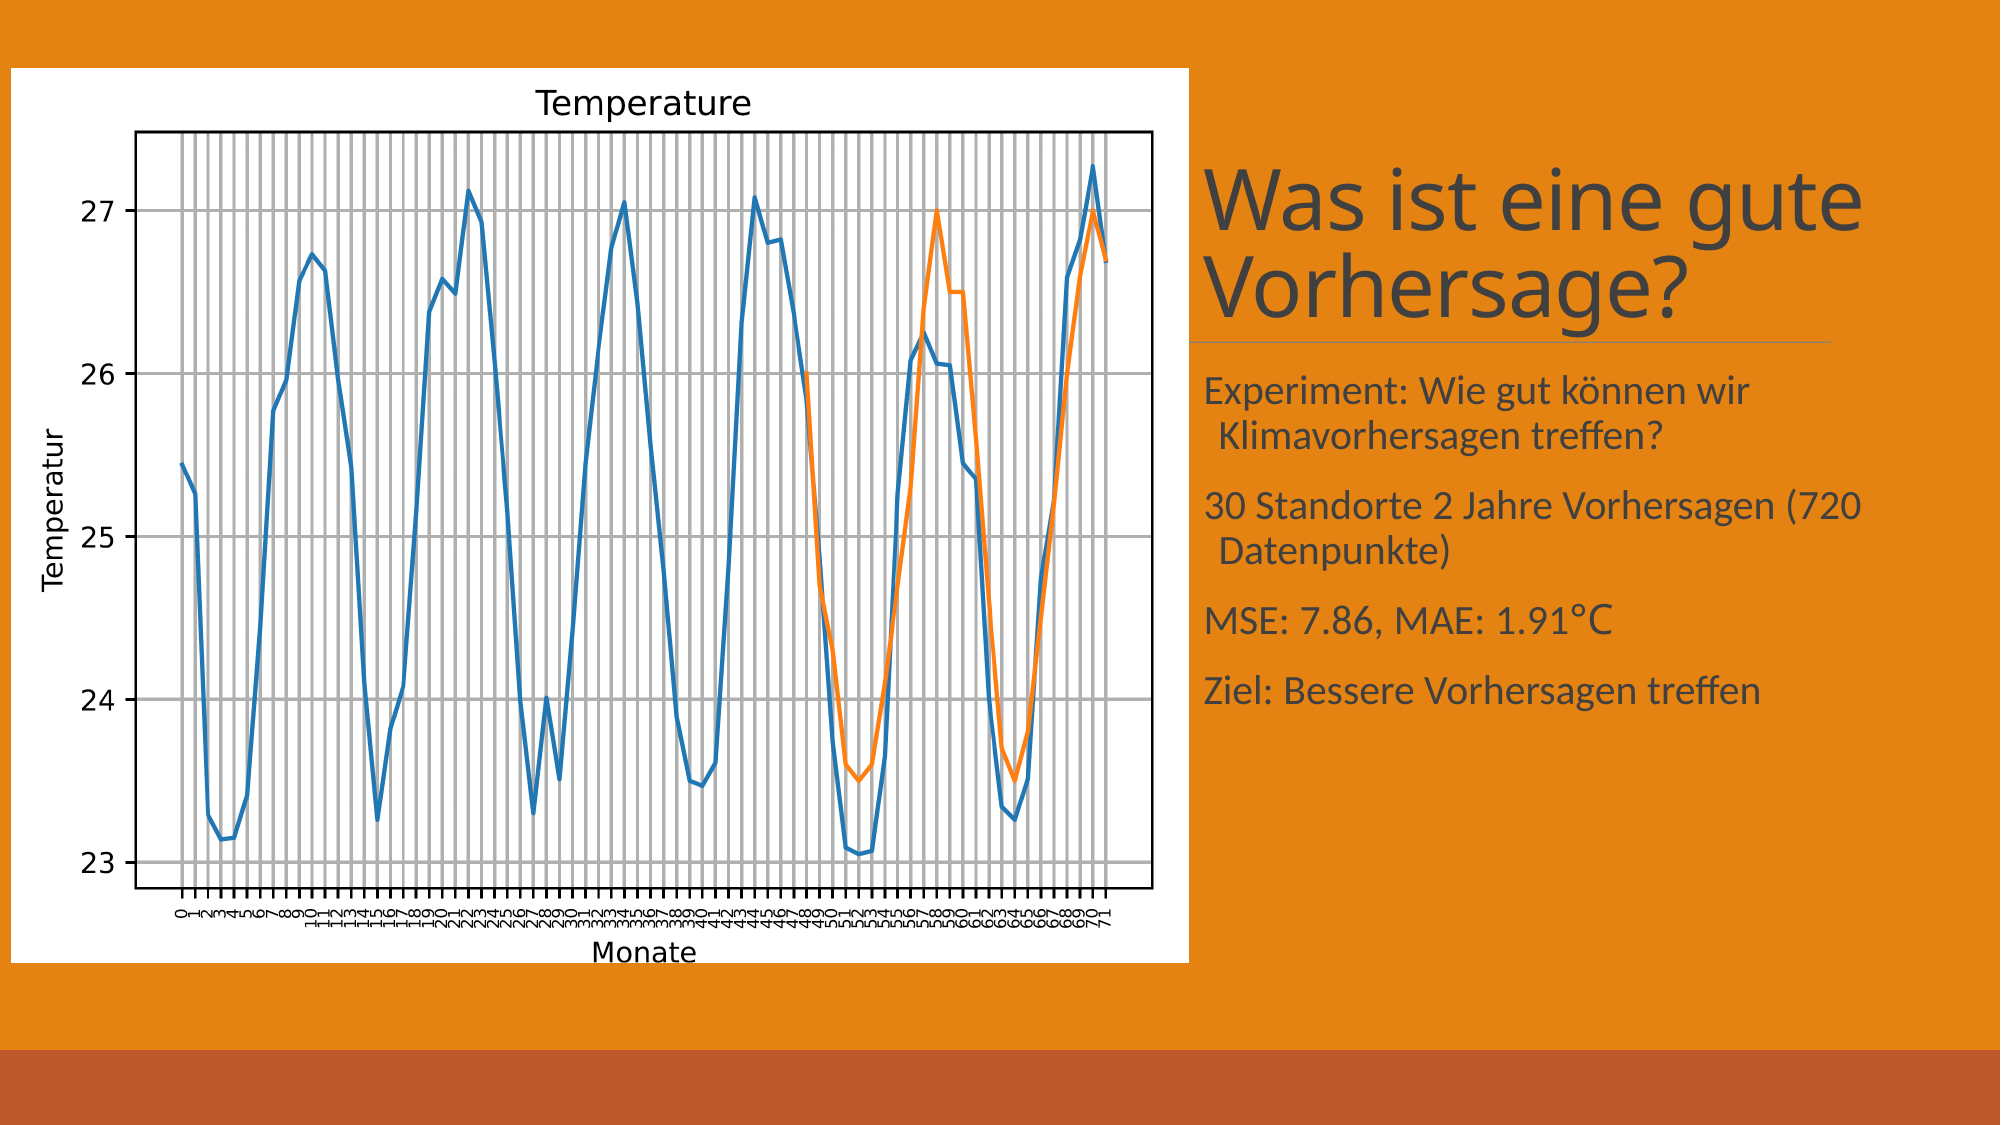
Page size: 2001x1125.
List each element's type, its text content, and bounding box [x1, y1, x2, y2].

title Was ist eine gute Vorhersage? [1189, 104, 1893, 343]
list Experiment: Wie gut können wir Klimavorhersagen treffen? 30 Standorte 2 Jahre Vorhersagen (720 Datenpunkte) MSE: 7.86, MAE: 1.91°C Ziel: Bessere Vorhersagen treffen [1189, 360, 1893, 963]
picture [11, 68, 1189, 963]
text_box [0, 0, 2000, 1125]
